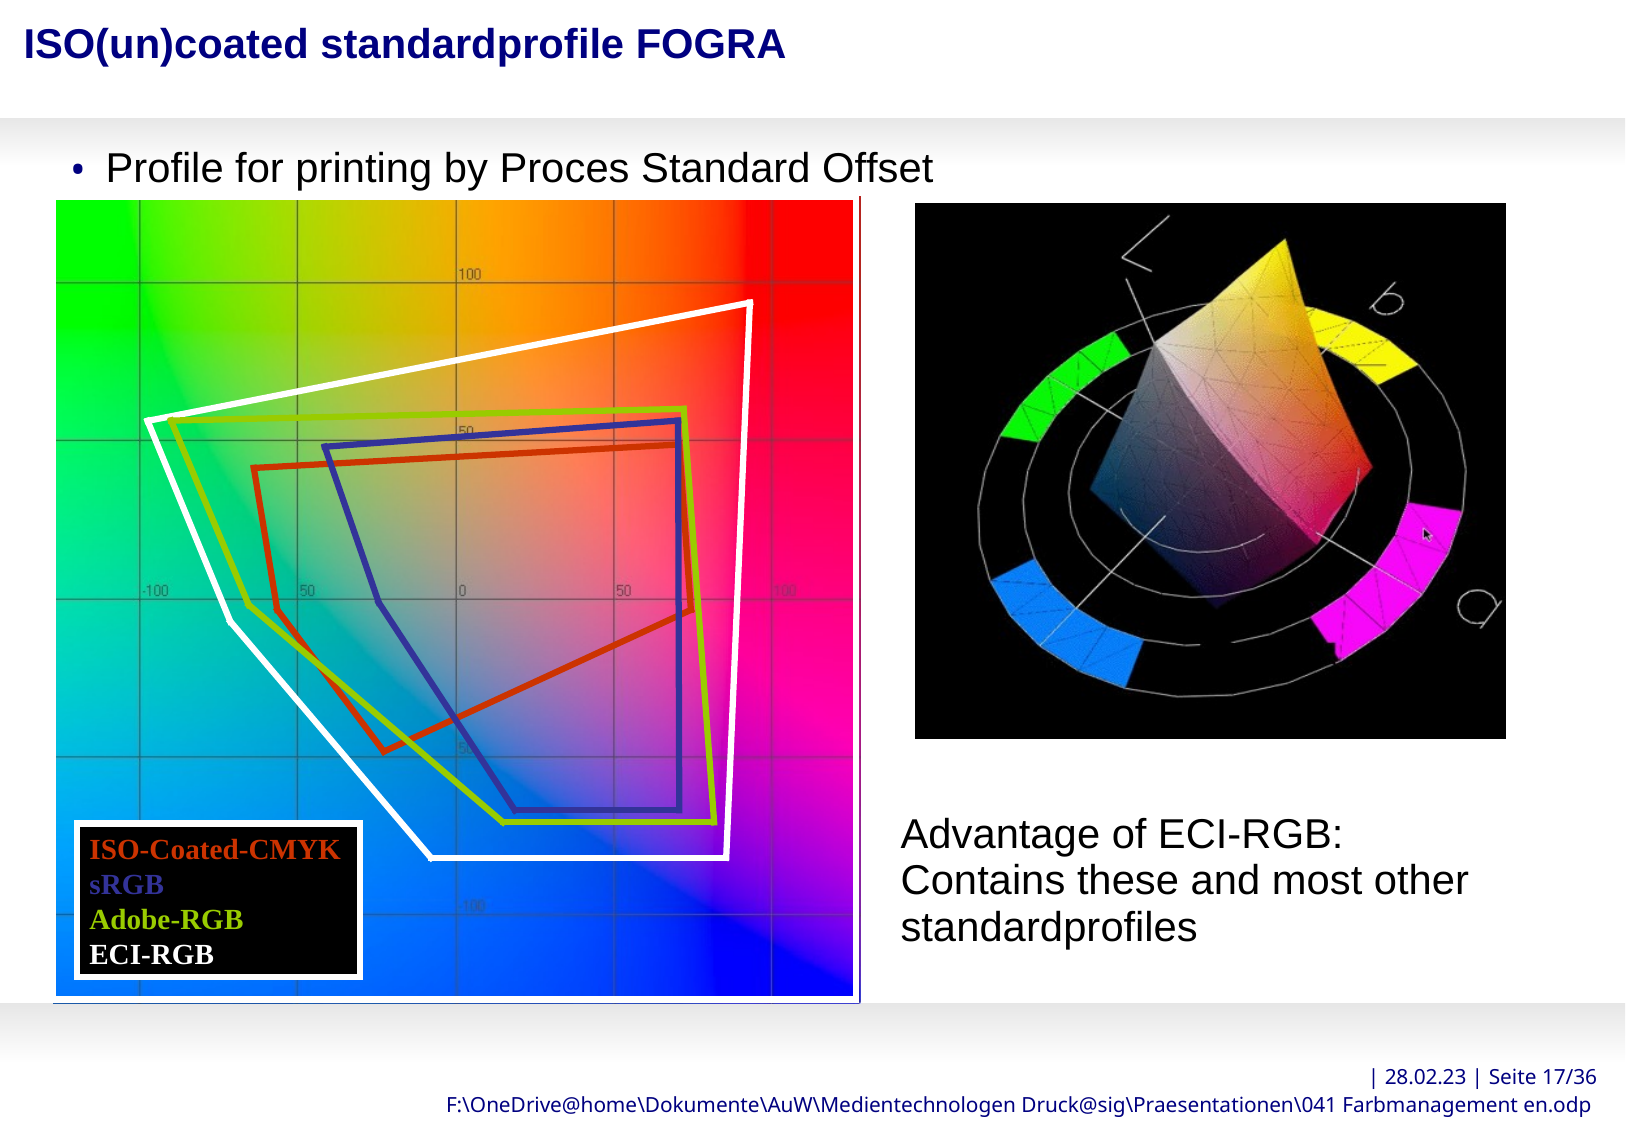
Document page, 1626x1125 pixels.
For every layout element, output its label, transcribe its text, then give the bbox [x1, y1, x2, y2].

picture [336, 448, 675, 714]
text_box [357, 823, 361, 978]
picture [682, 544, 687, 610]
picture [56, 200, 853, 996]
picture [461, 622, 676, 807]
picture [330, 425, 674, 460]
picture [344, 692, 353, 701]
picture [258, 468, 449, 720]
picture [449, 724, 461, 735]
picture [153, 421, 341, 711]
list Profile for printing by Proces Standard Offset [23, 135, 1588, 789]
picture [194, 307, 746, 855]
picture [177, 413, 681, 637]
picture [53, 196, 861, 1004]
picture [915, 203, 1506, 739]
text_box ISO-Coated-CMYK sRGB Adobe-RGB ECI-RGB [74, 822, 357, 978]
title ISO(un)coated standardprofile FOGRA [23, 11, 1600, 130]
picture [427, 613, 710, 819]
text_box Advantage of ECI-RGB: Contains these and most other standardprofiles [885, 803, 1565, 959]
